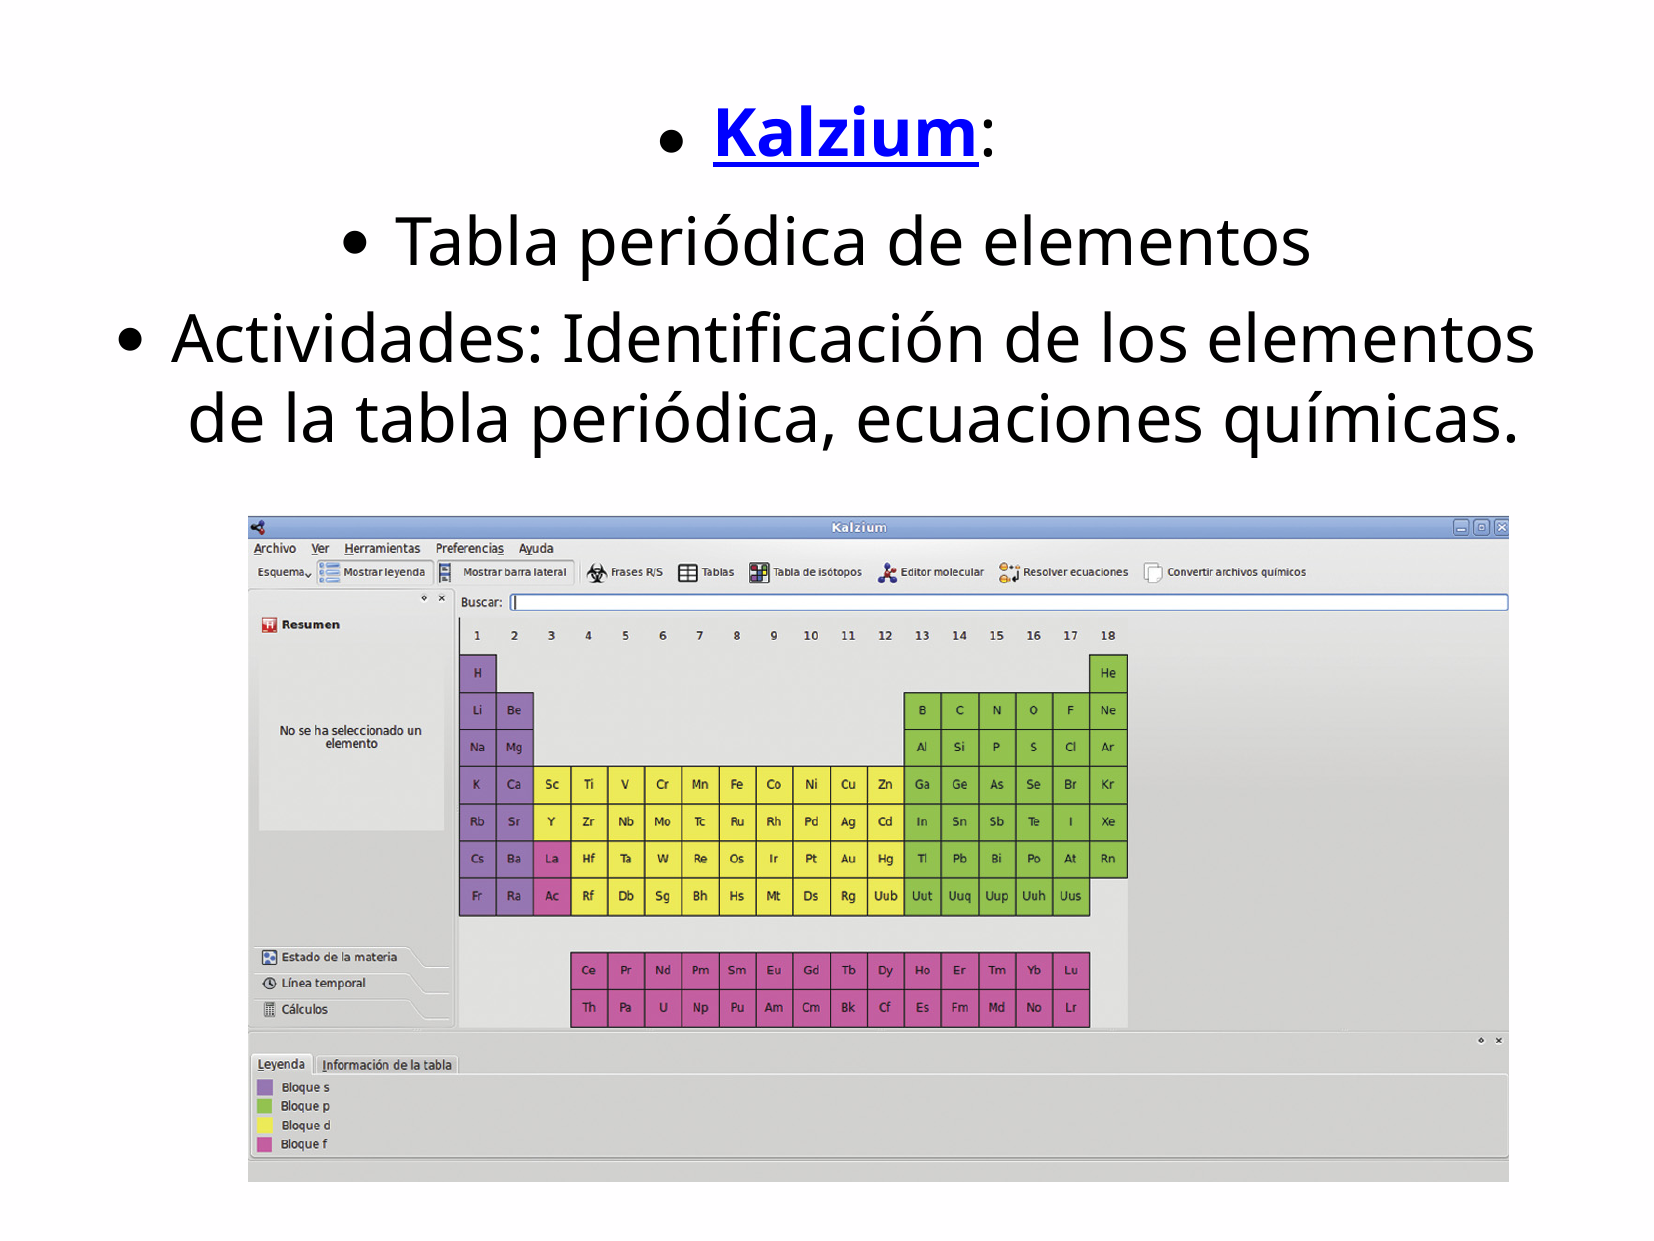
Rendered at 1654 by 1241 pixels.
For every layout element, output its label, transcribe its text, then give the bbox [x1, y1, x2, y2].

picture [248, 513, 1509, 1182]
list Kalzium: Tabla periódica de elementos Actividades: Identificación de los elementos de la tabla periódica, ecuaciones químicas. [82, 82, 1571, 1158]
